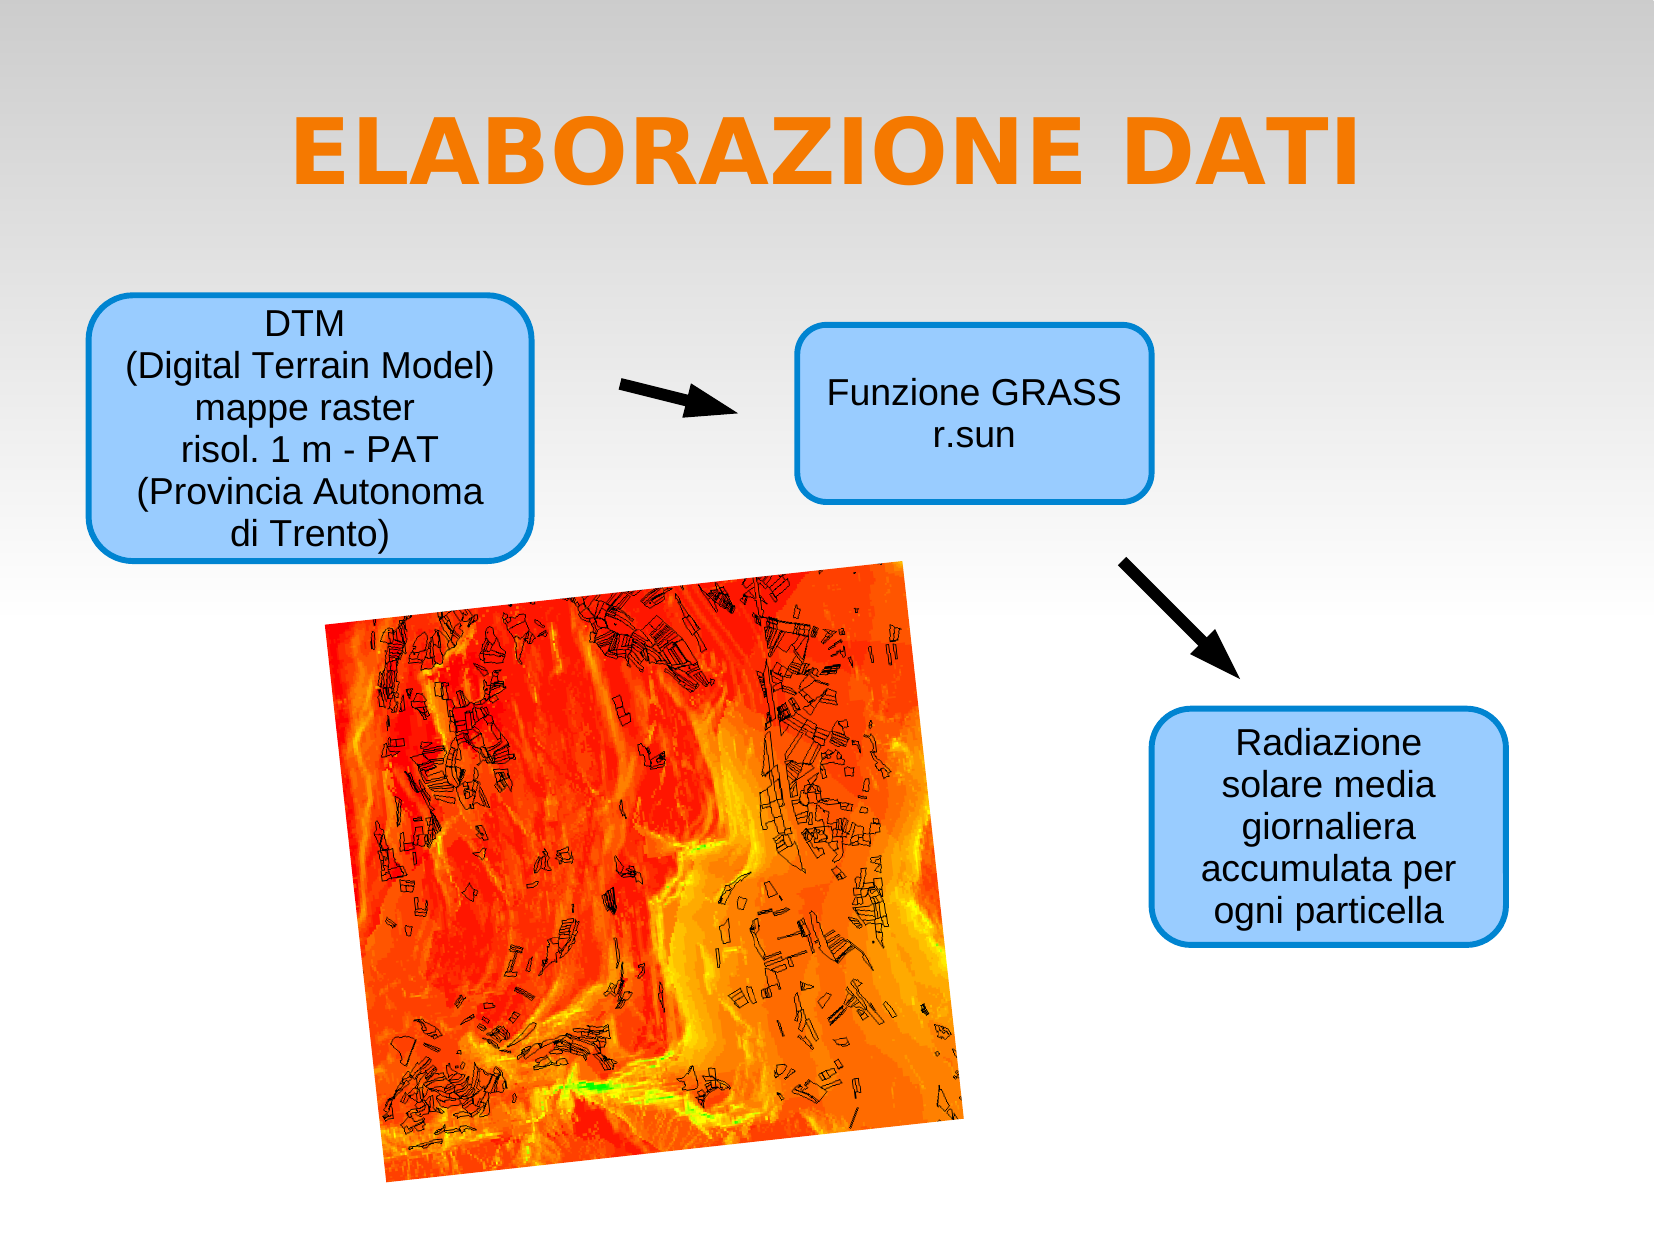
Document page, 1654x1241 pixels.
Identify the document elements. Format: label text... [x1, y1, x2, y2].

title ELABORAZIONE DATI [82, 49, 1571, 257]
text_box DTM (Digital Terrain Model) mappe raster risol. 1 m - PAT (Provincia Autonoma di Trento) [88, 295, 532, 562]
text_box Radiazione solare media giornaliera accumulata per ogni particella [1151, 708, 1506, 945]
picture [324, 561, 964, 1183]
text_box Funzione GRASS r.sun [797, 324, 1152, 503]
